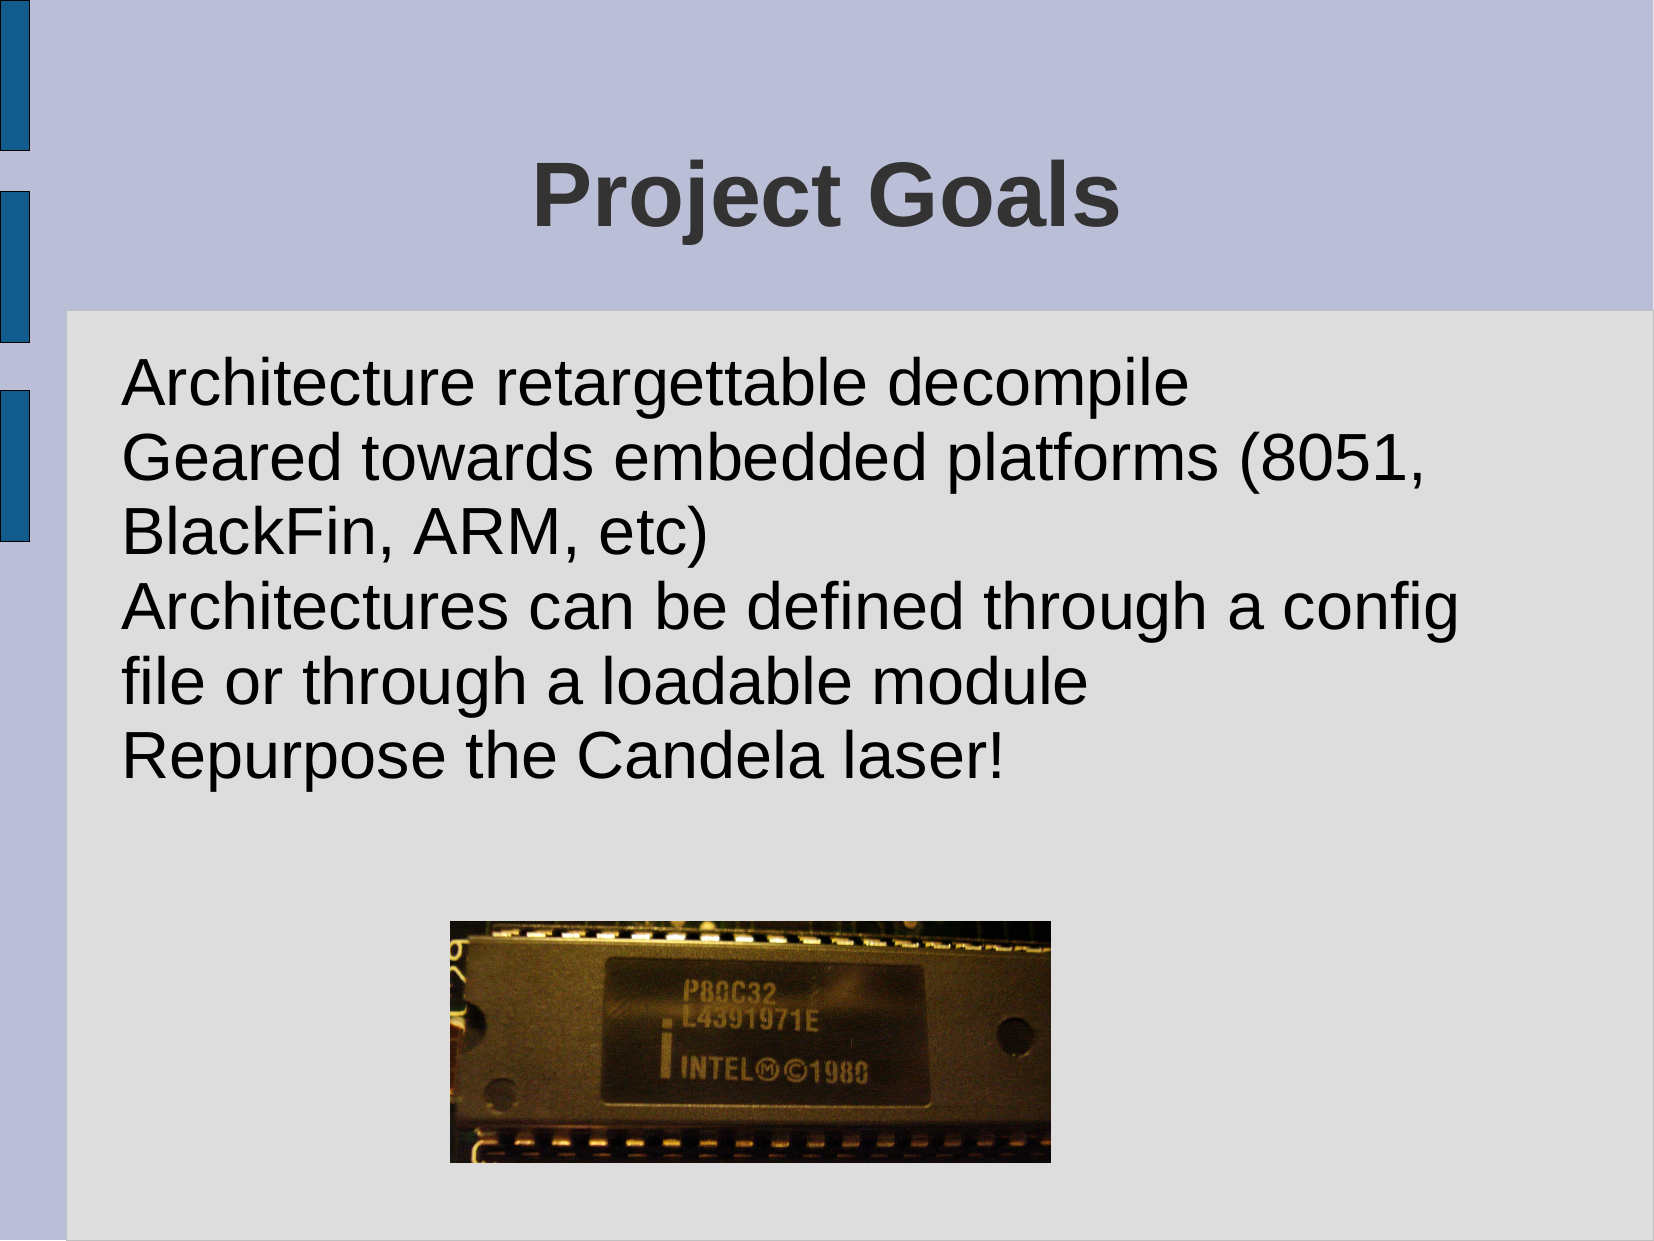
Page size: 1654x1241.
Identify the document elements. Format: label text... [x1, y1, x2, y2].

picture [450, 921, 1051, 1163]
title Project Goals [121, 91, 1534, 299]
list Architecture retargettable decompile Geared towards embedded platforms (8051, BlackFin, ARM, etc) Architectures can be defined through a config file or through a loadable module Repurpose the Candela laser! [121, 344, 1534, 1112]
